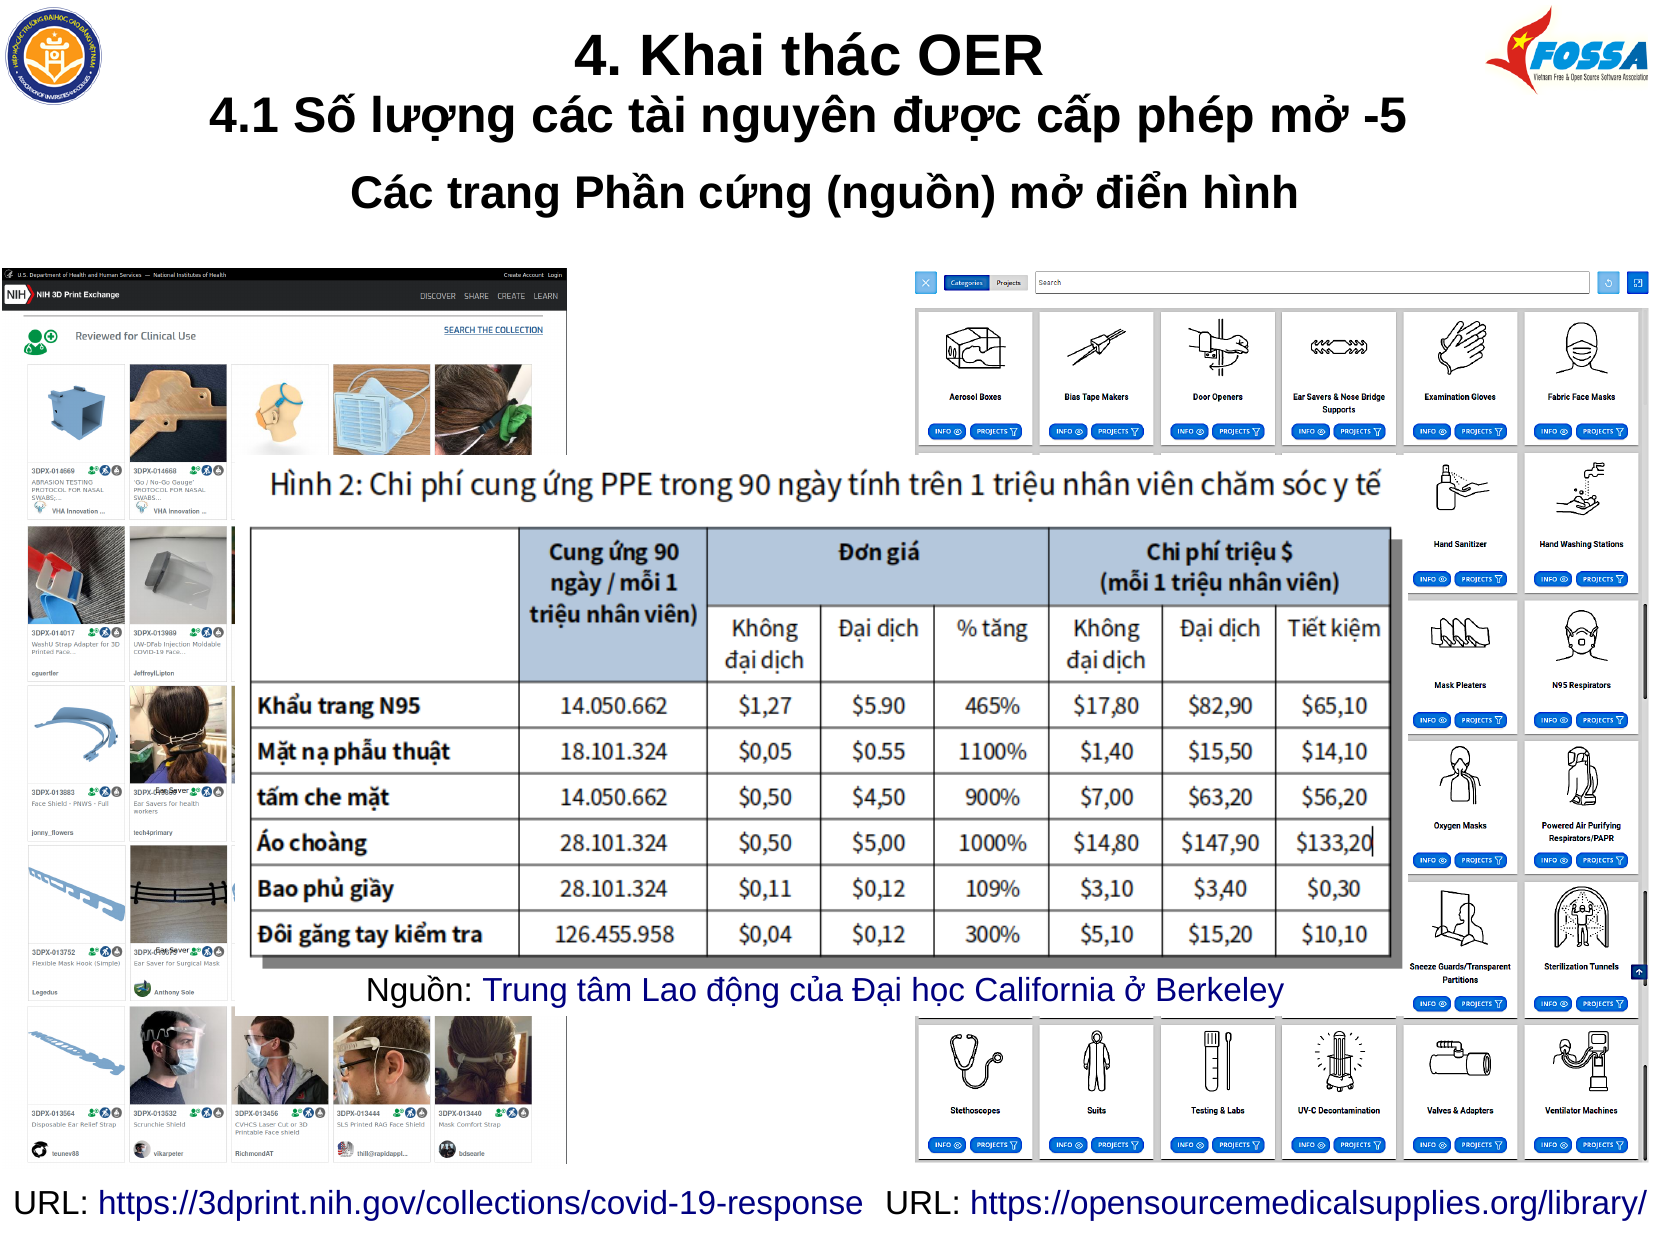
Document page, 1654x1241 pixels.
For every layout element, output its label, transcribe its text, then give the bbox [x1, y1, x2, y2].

text_box Nguồn: Trung tâm Lao động của Đại học California ở Berkeley [264, 964, 1388, 1028]
title 4. Khai thác OER 4.1 Số lượng các tài nguyên được cấp phép mở -5 [65, 12, 1554, 153]
picture [1485, 5, 1648, 95]
picture [2, 266, 1649, 1169]
picture [1, 5, 107, 107]
text_box URL: https://opensourcemedicalsupplies.org/library/ [870, 1176, 1654, 1238]
text_box URL: https://3dprint.nih.gov/collections/covid-19-response [0, 1176, 884, 1240]
text_box Các trang Phần cứng (nguồn) mở điển hình [37, 160, 1613, 231]
